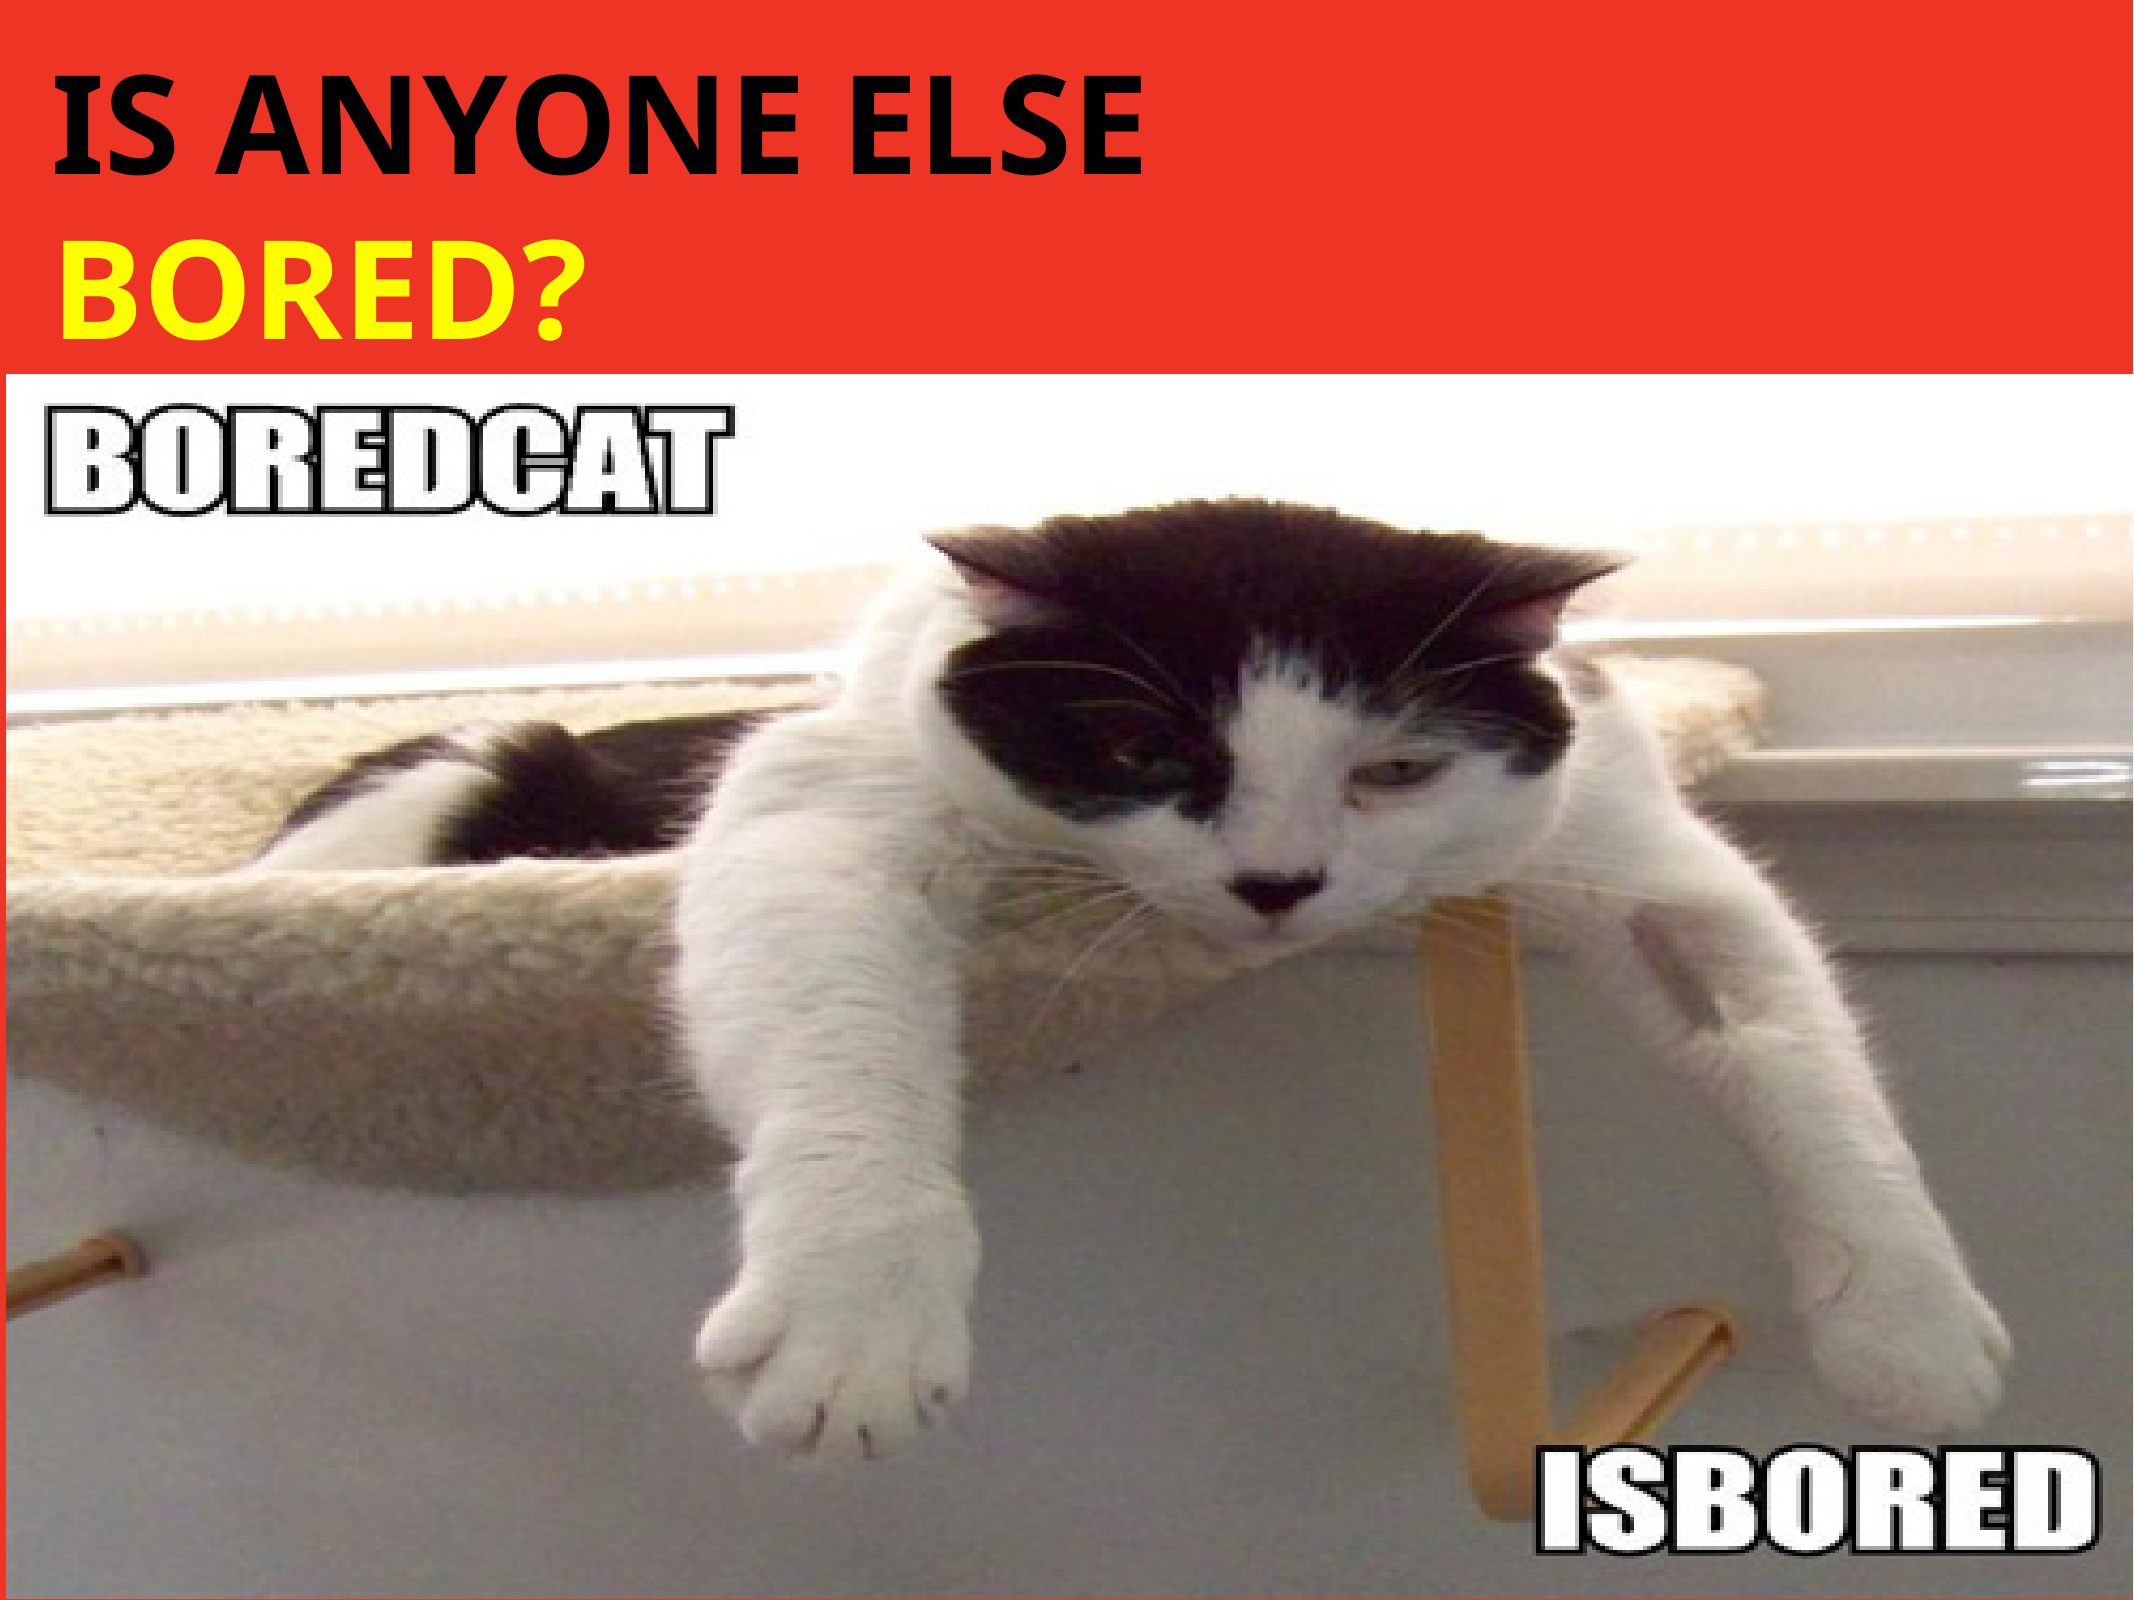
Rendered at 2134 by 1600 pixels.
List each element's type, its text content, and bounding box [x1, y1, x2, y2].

text_box IS ANYONE ELSE BORED? [41, 37, 1719, 374]
picture [6, 374, 2134, 1599]
